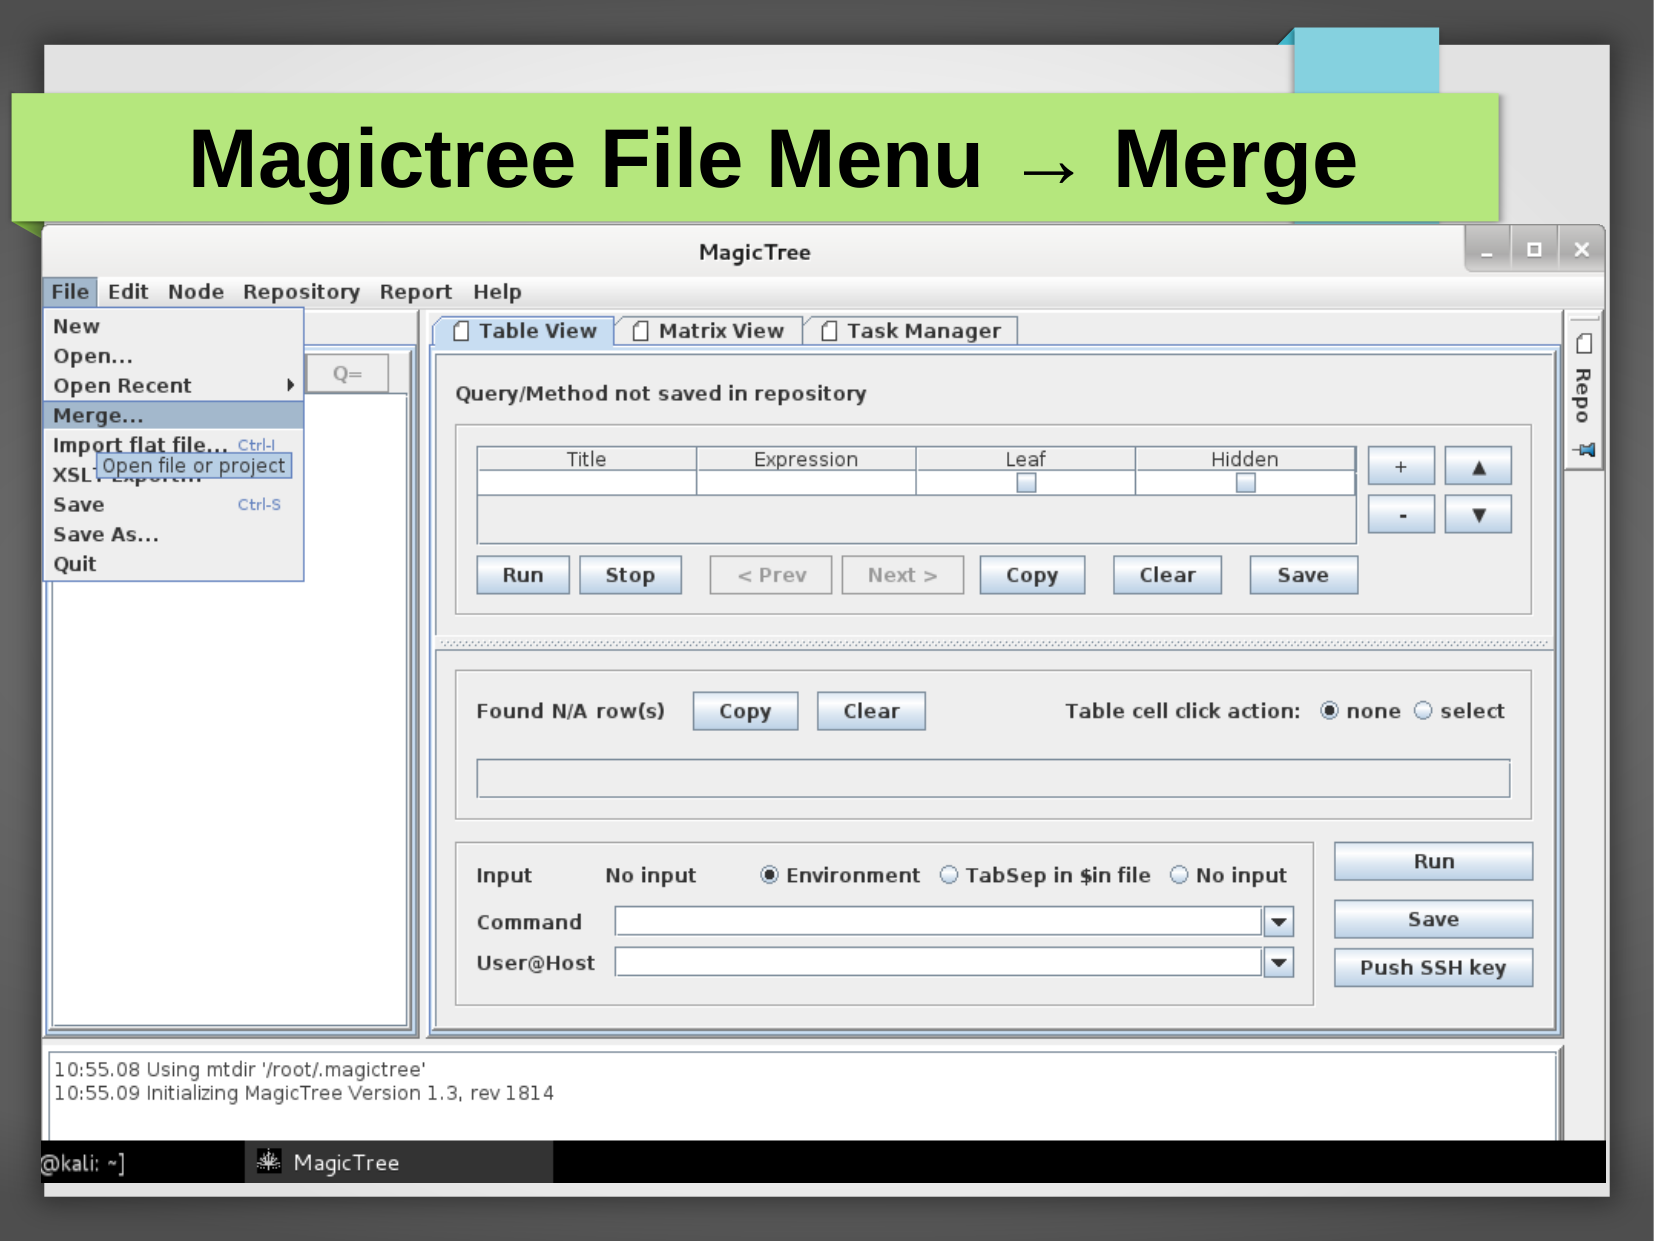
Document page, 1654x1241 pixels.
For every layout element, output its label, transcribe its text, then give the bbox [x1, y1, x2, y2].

picture [0, 0, 1654, 1241]
text_box Magictree File Menu → Merge [174, 105, 1375, 213]
